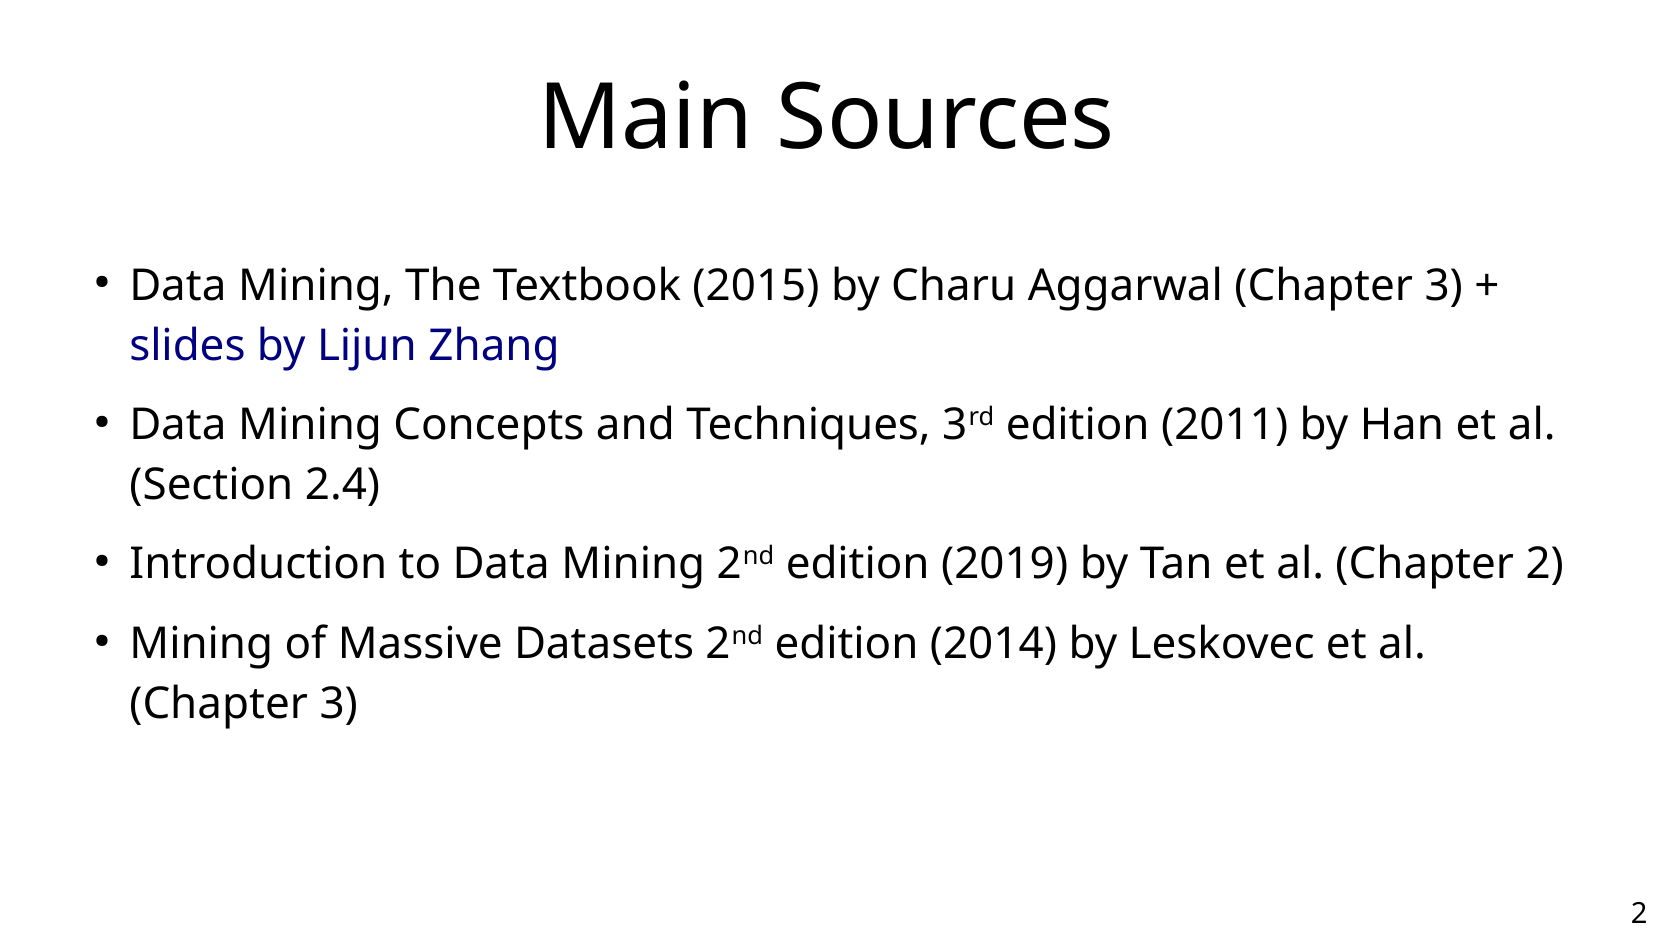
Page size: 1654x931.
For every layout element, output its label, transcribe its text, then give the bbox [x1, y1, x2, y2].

title Main Sources [82, 1, 1571, 226]
list Data Mining, The Textbook (2015) by Charu Aggarwal (Chapter 3) + slides by Lijun Zhang Data Mining Concepts and Techniques, 3rd edition (2011) by Han et al. (Section 2.4) Introduction to Data Mining 2nd edition (2019) by Tan et al. (Chapter 2) Mining of Massive Datasets 2nd edition (2014) by Leskovec et al. (Chapter 3) [82, 253, 1571, 793]
